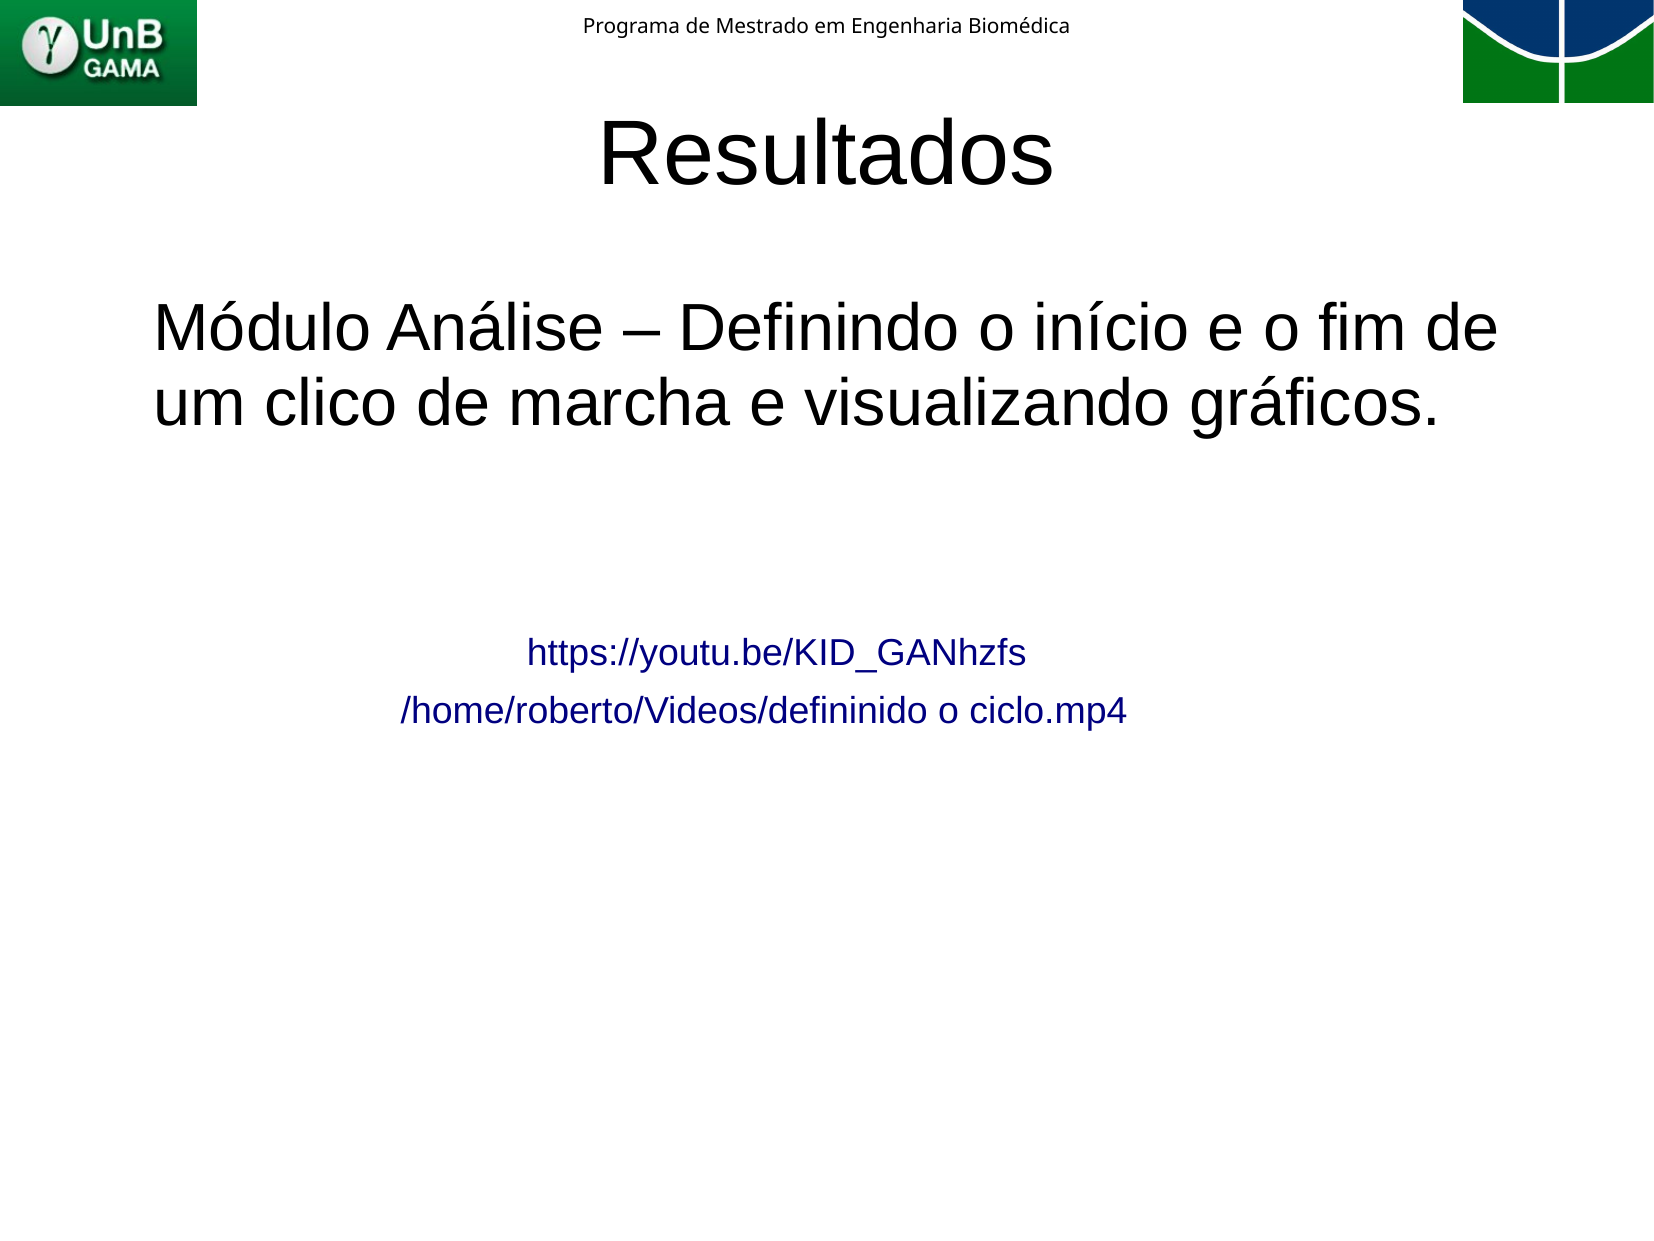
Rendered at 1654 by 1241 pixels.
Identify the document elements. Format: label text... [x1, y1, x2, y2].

text_box https://youtu.be/KID_GANhzfs [512, 623, 1145, 682]
picture [1463, 0, 1654, 103]
list Módulo Análise – Definindo o início e o fim de um clico de marcha e visualizando gráficos. [82, 290, 1571, 1010]
title Resultados [82, 49, 1571, 257]
text_box /home/roberto/Videos/defininido o ciclo.mp4 [385, 682, 1292, 754]
picture [0, 0, 197, 106]
